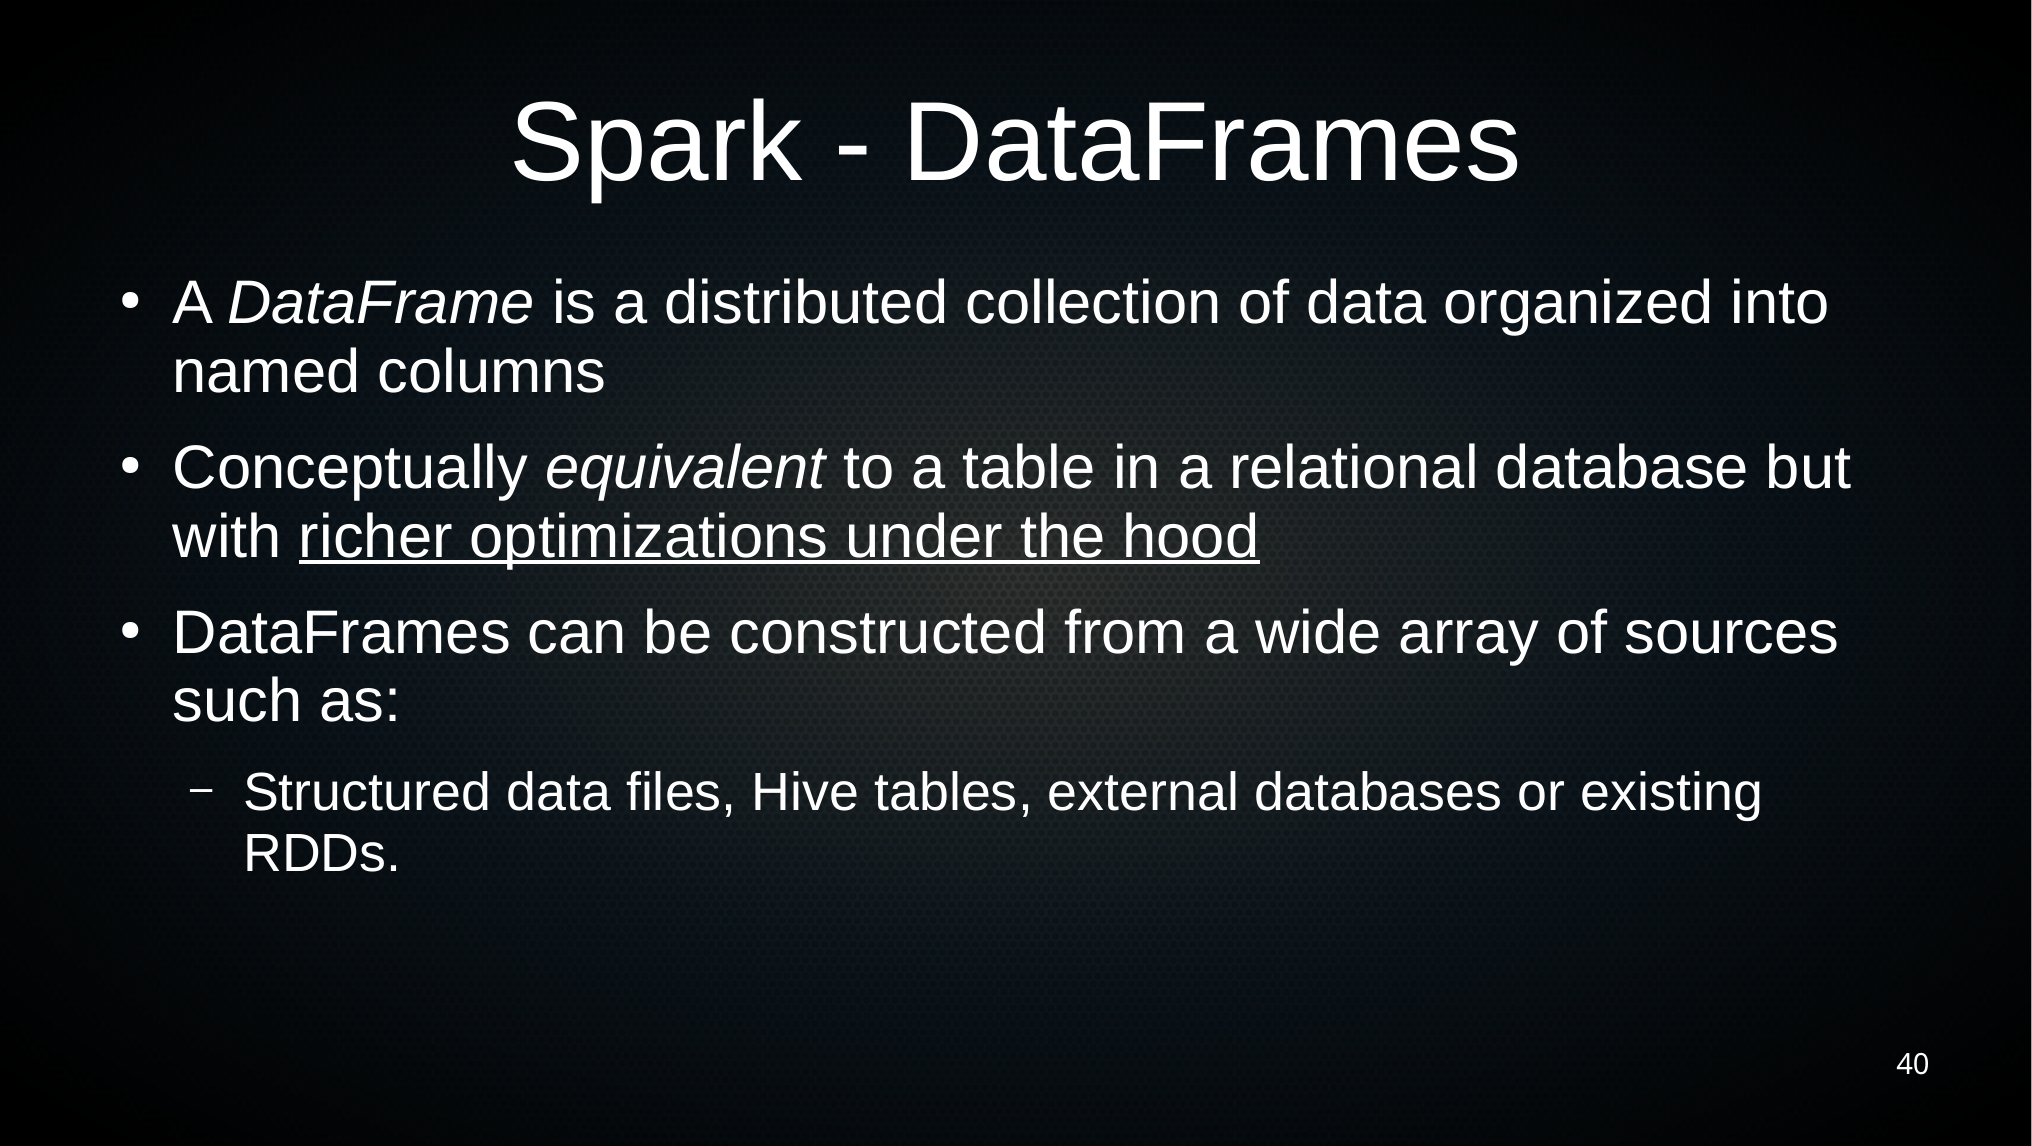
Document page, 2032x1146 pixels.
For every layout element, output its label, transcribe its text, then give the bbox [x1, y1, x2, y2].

list A DataFrame is a distributed collection of data organized into named columns Conceptually equivalent to a table in a relational database but with richer optimizations under the hood DataFrames can be constructed from a wide array of sources such as: Structured data files, Hive tables, external databases or existing RDDs. [101, 268, 1890, 1028]
picture [0, 0, 2032, 1146]
title Spark - DataFrames [101, 45, 1930, 237]
